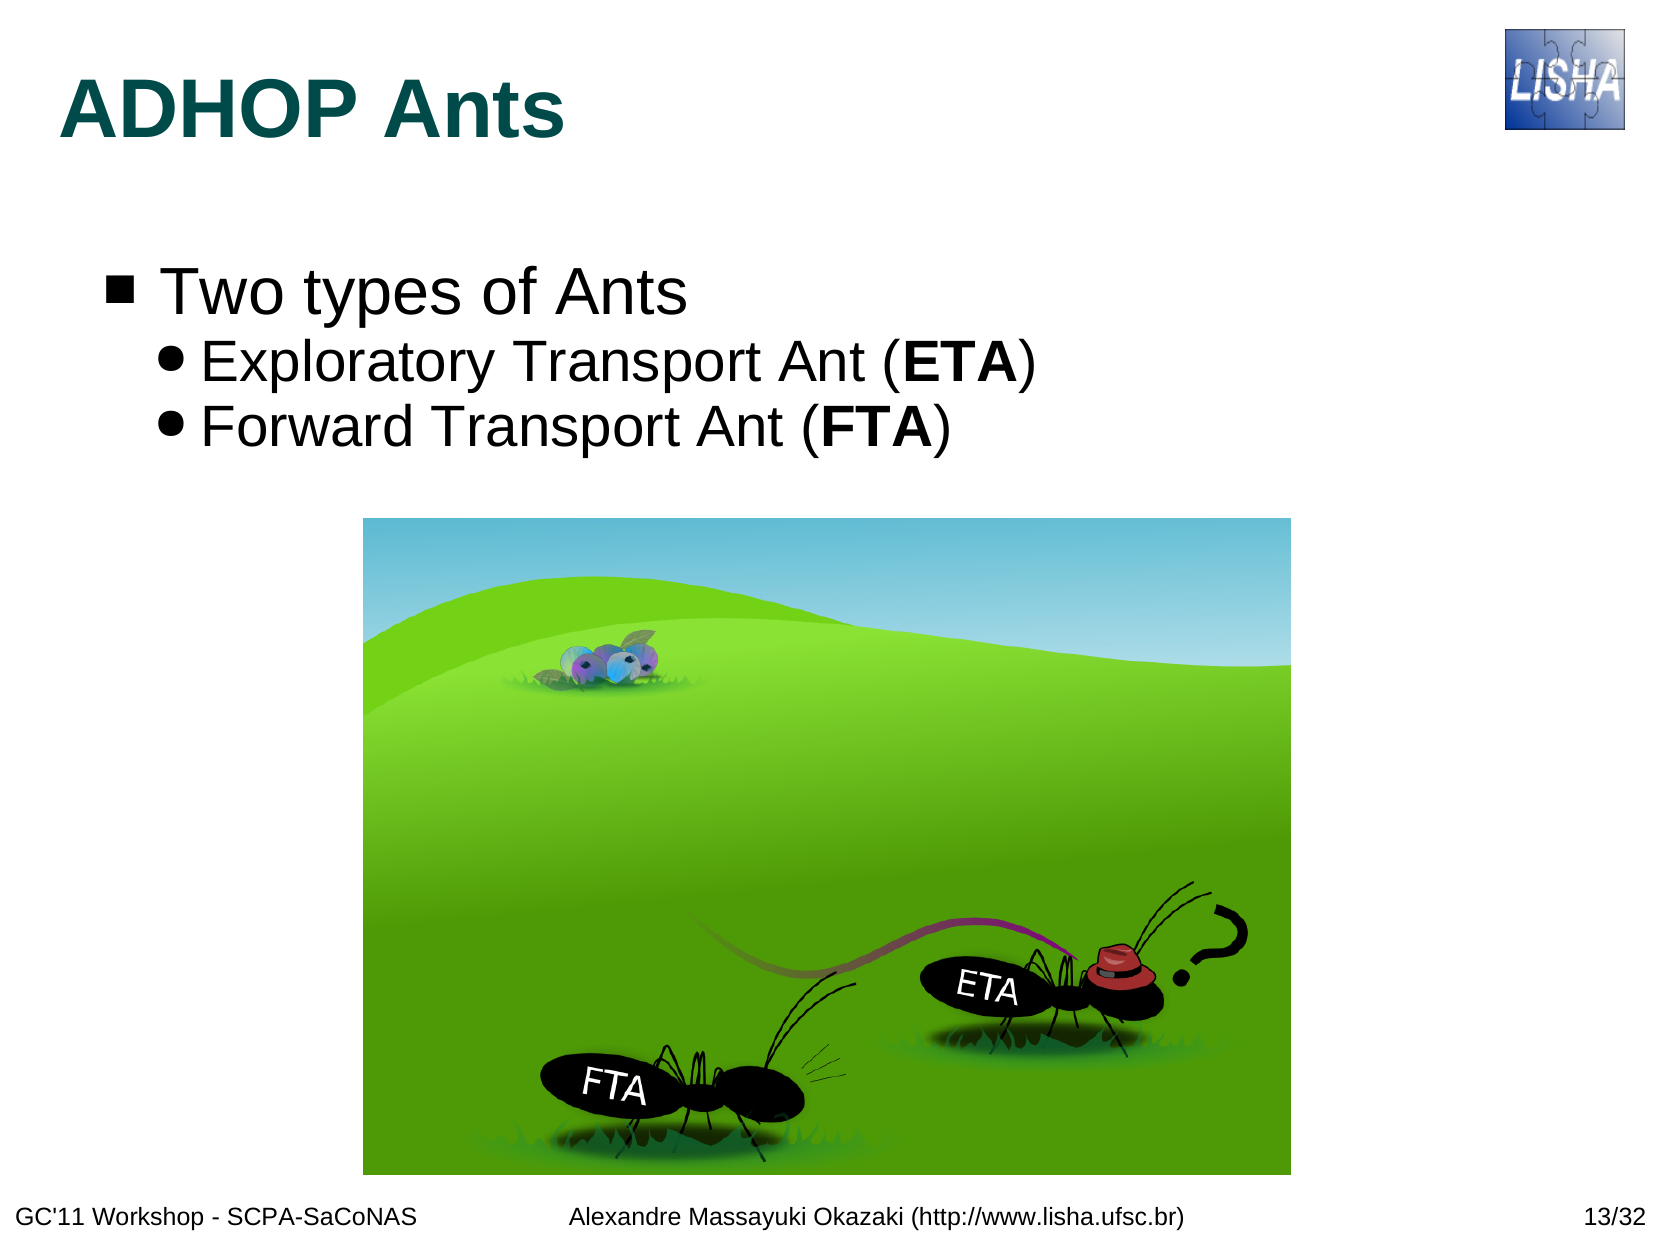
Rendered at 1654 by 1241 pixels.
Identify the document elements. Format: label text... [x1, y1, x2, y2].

picture [363, 518, 1291, 1175]
title ADHOP Ants [58, 11, 1595, 219]
picture [1595, 29, 1625, 130]
list Two types of Ants Exploratory Transport Ant (ETA) Forward Transport Ant (FTA) [59, 253, 1595, 1140]
